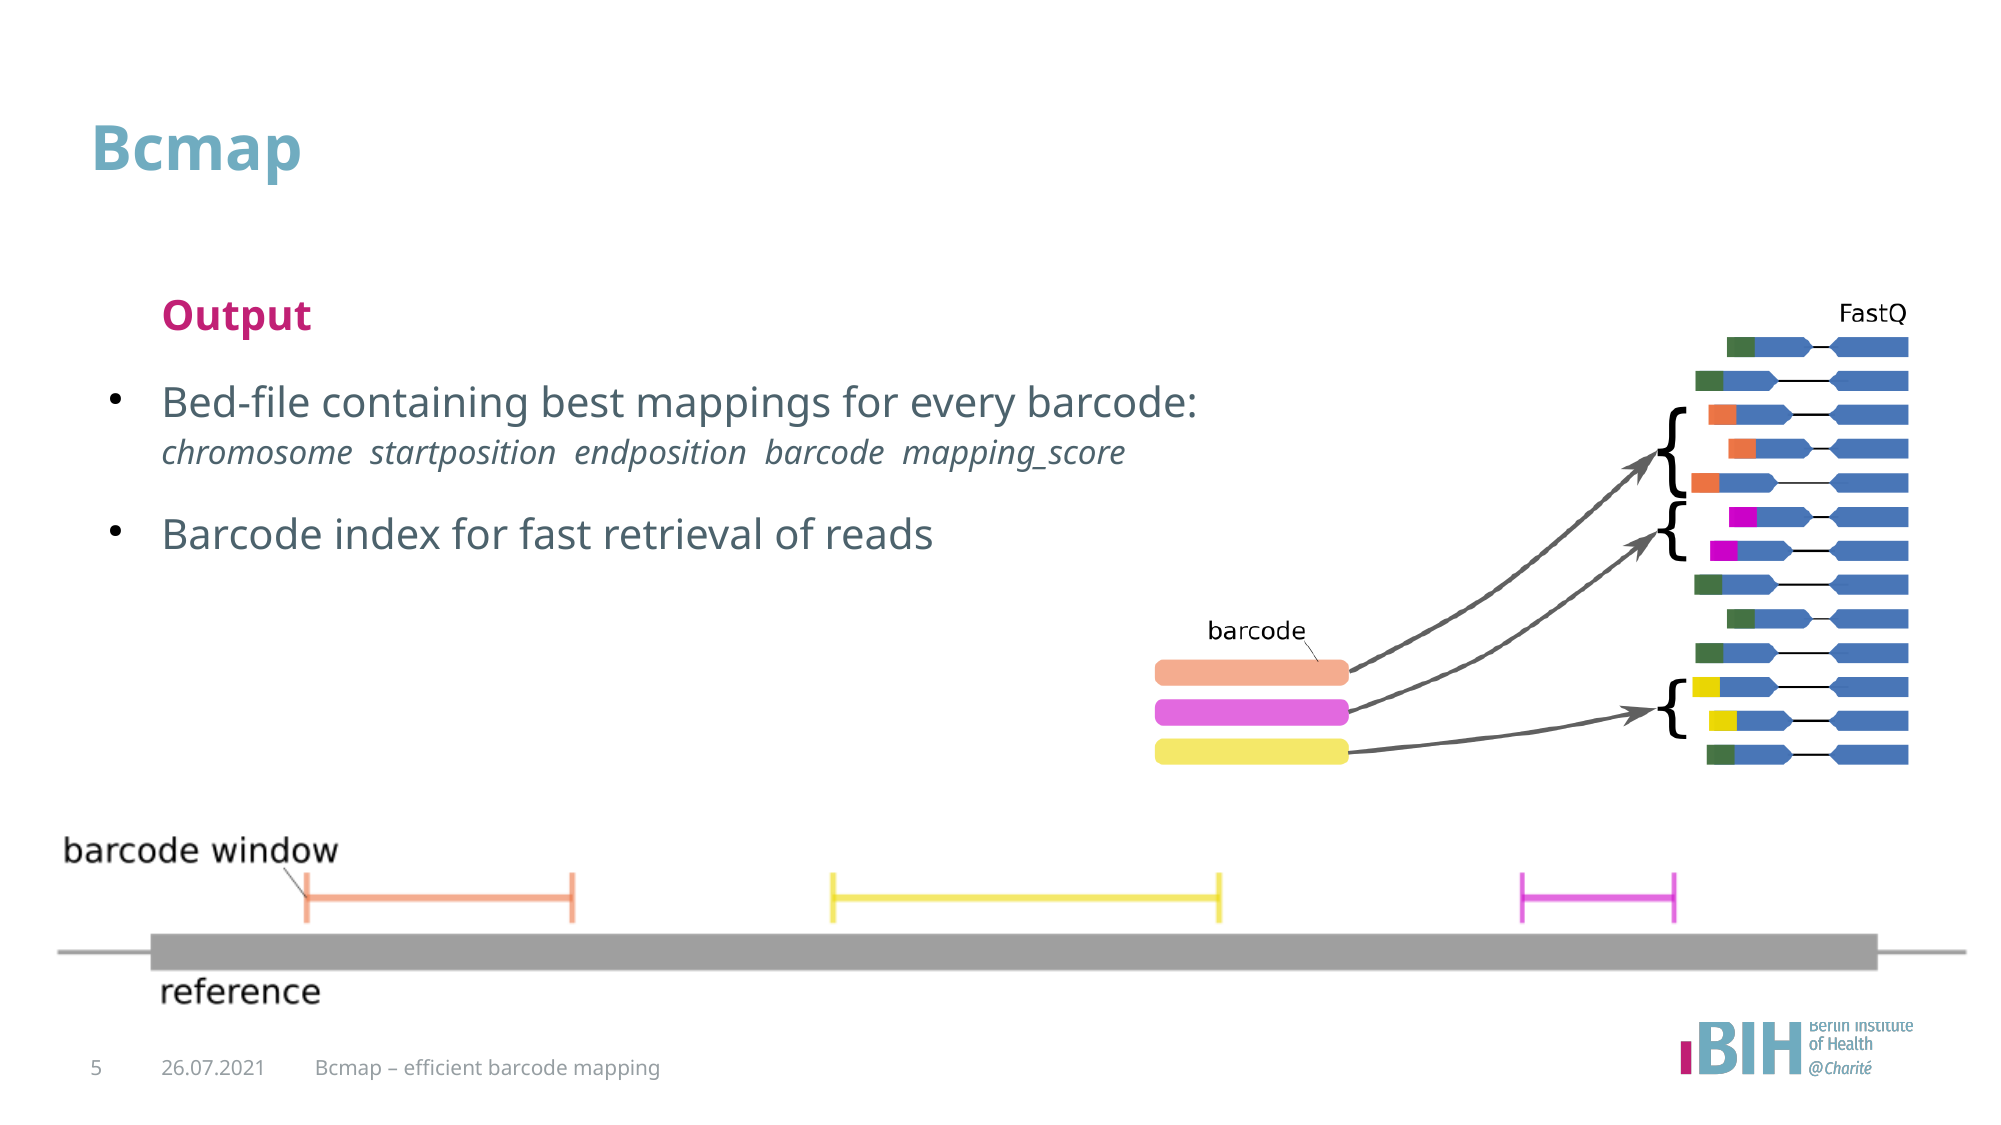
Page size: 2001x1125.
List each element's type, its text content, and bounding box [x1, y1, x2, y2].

list Output Bed-file containing best mappings for every barcode: chromosome startposition endposition barcode mapping_score Barcode index for fast retrieval of reads [90, 278, 1721, 799]
footer Bcmap – efficient barcode mapping [314, 1046, 1024, 1083]
picture [1721, 295, 1918, 780]
slide_number 26.07.2021 [161, 1046, 292, 1083]
slide_number <Foliennummer> [90, 1046, 138, 1083]
title Bcmap [90, 78, 1721, 220]
picture [29, 799, 2000, 1107]
